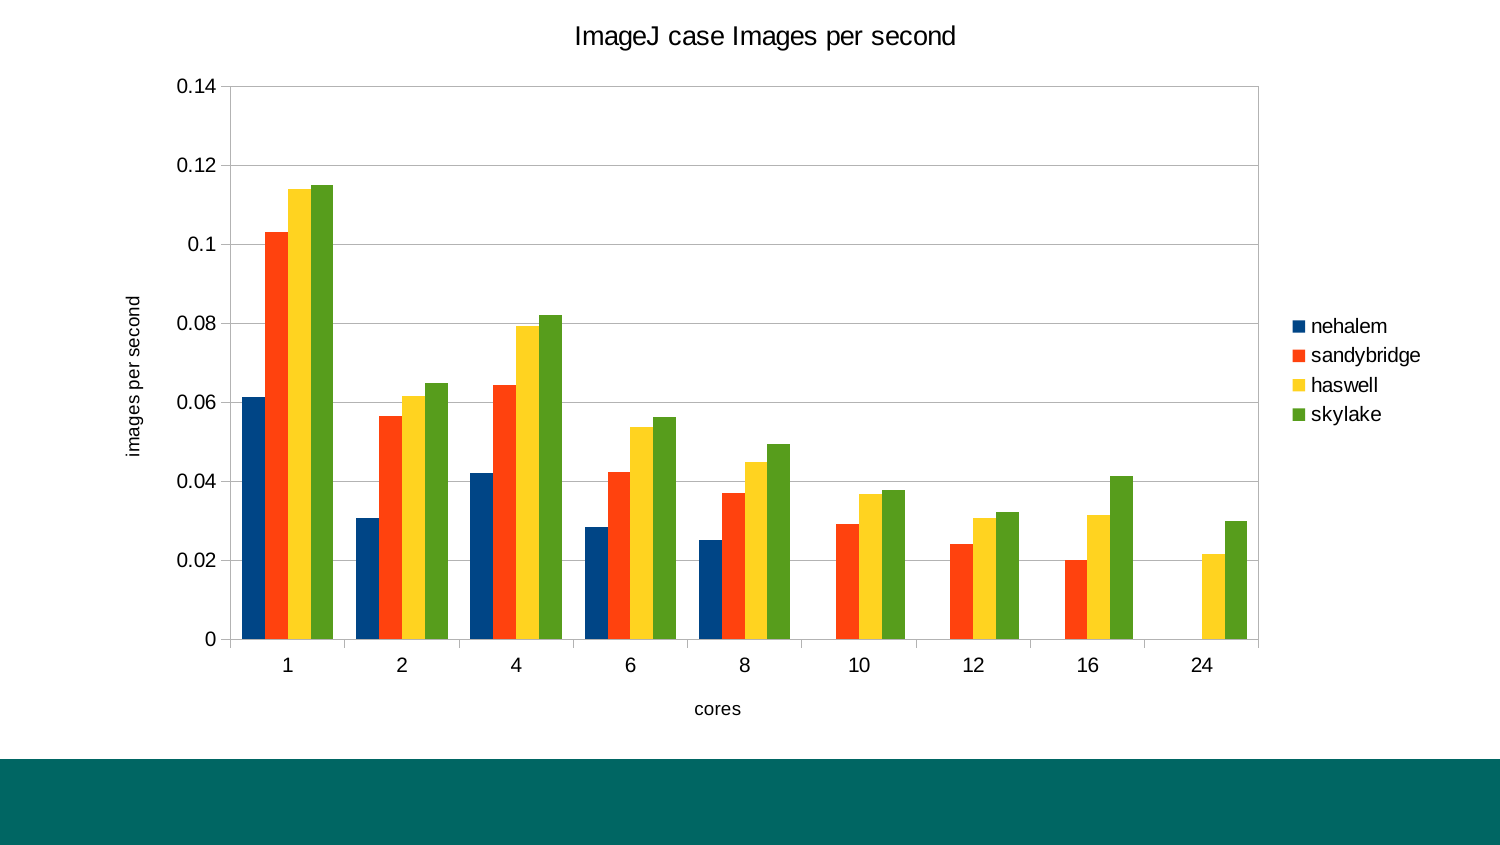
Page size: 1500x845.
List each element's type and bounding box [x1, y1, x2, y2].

chart [90, 0, 1440, 751]
